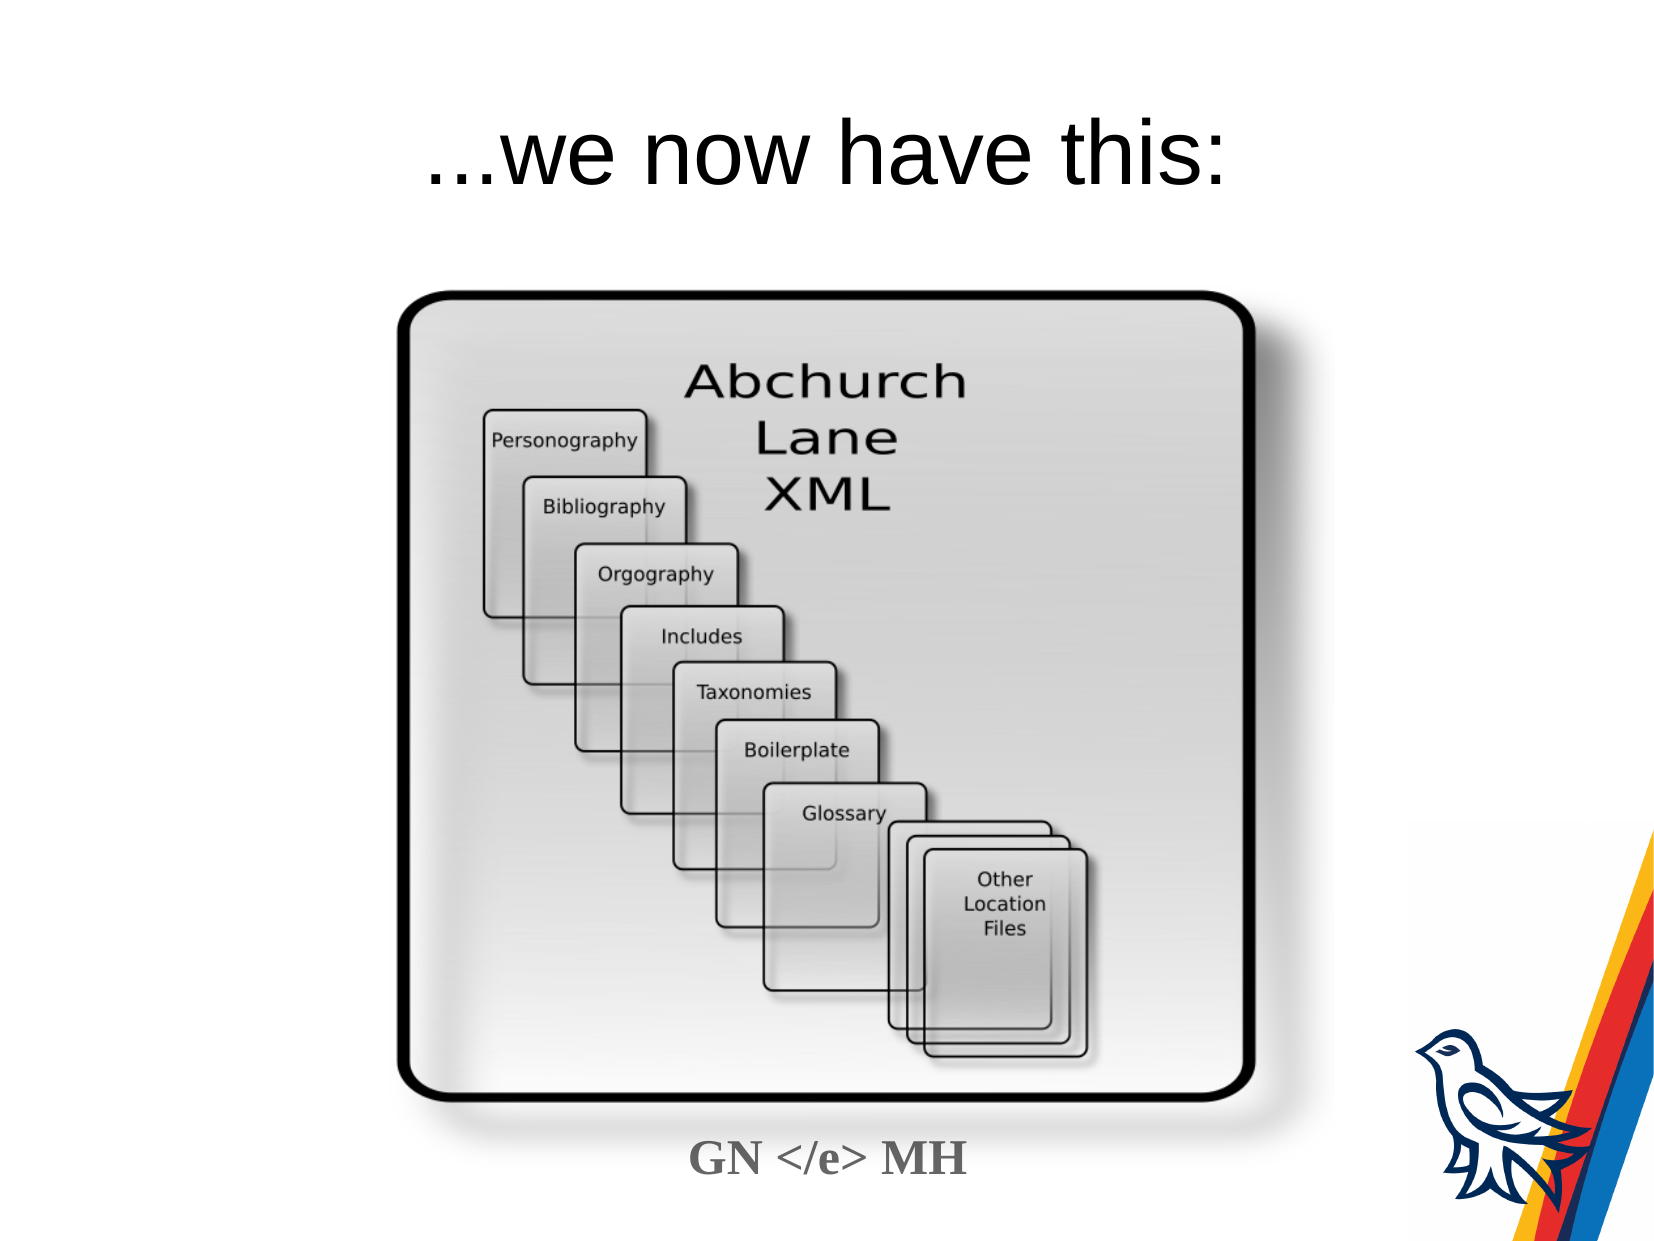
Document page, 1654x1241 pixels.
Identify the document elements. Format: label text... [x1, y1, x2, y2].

title ...we now have this: [82, 49, 1571, 257]
picture [296, 192, 1357, 1201]
picture [1407, 820, 1654, 1241]
